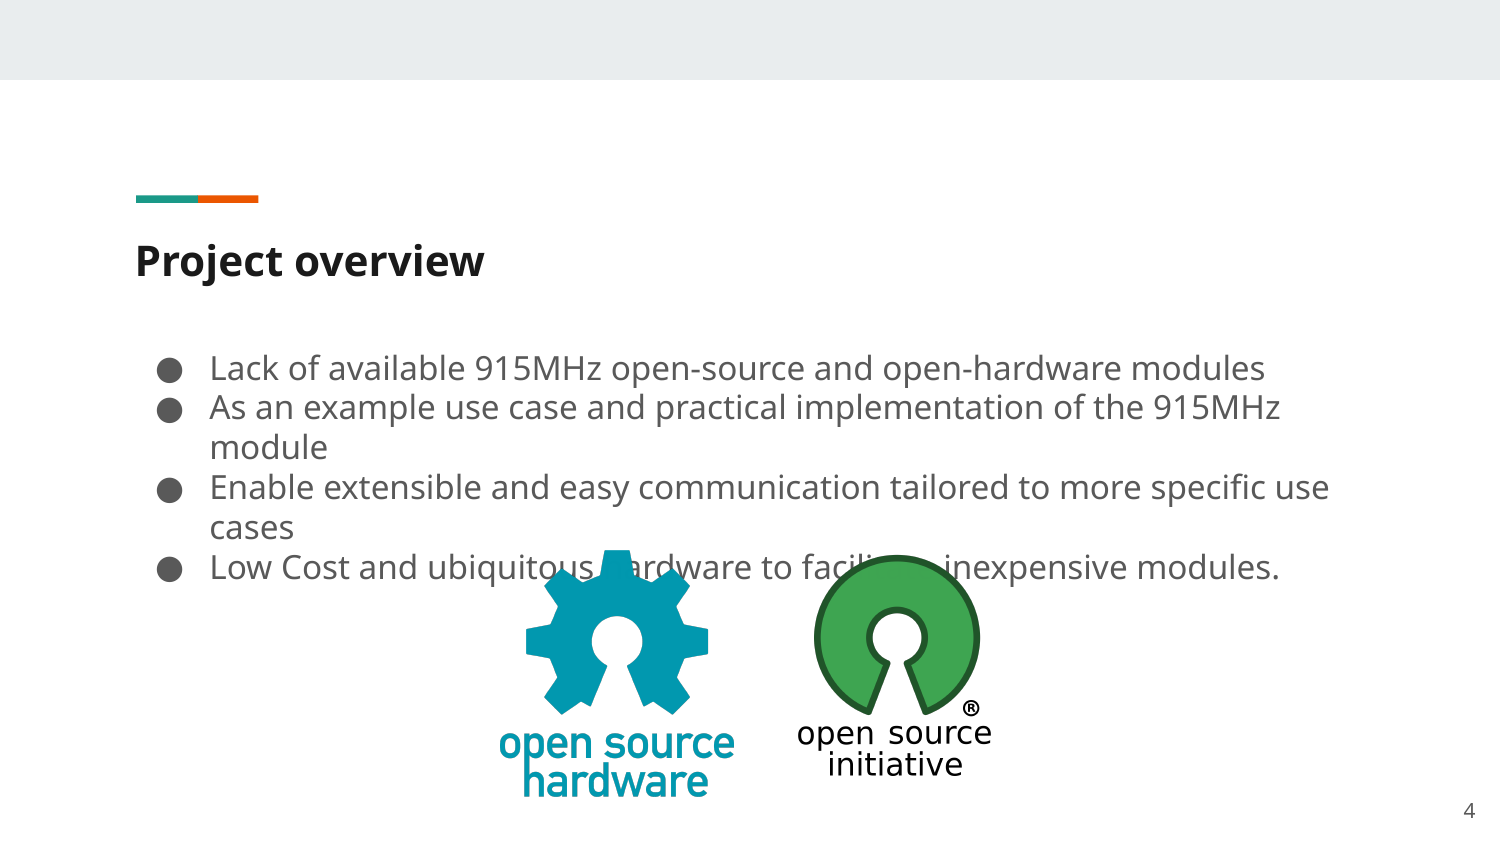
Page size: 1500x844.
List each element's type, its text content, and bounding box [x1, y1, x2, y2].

list Lack of available 915MHz open-source and open-hardware modules As an example use case and practical implementation of the 915MHz module Enable extensible and easy communication tailored to more specific use cases Low Cost and ubiquitous hardware to facilitate inexpensive modules. [119, 331, 1381, 837]
slide_number <number> [1400, 779, 1491, 844]
title Project overview [119, 216, 1381, 305]
picture [788, 524, 1000, 823]
picture [500, 550, 734, 797]
